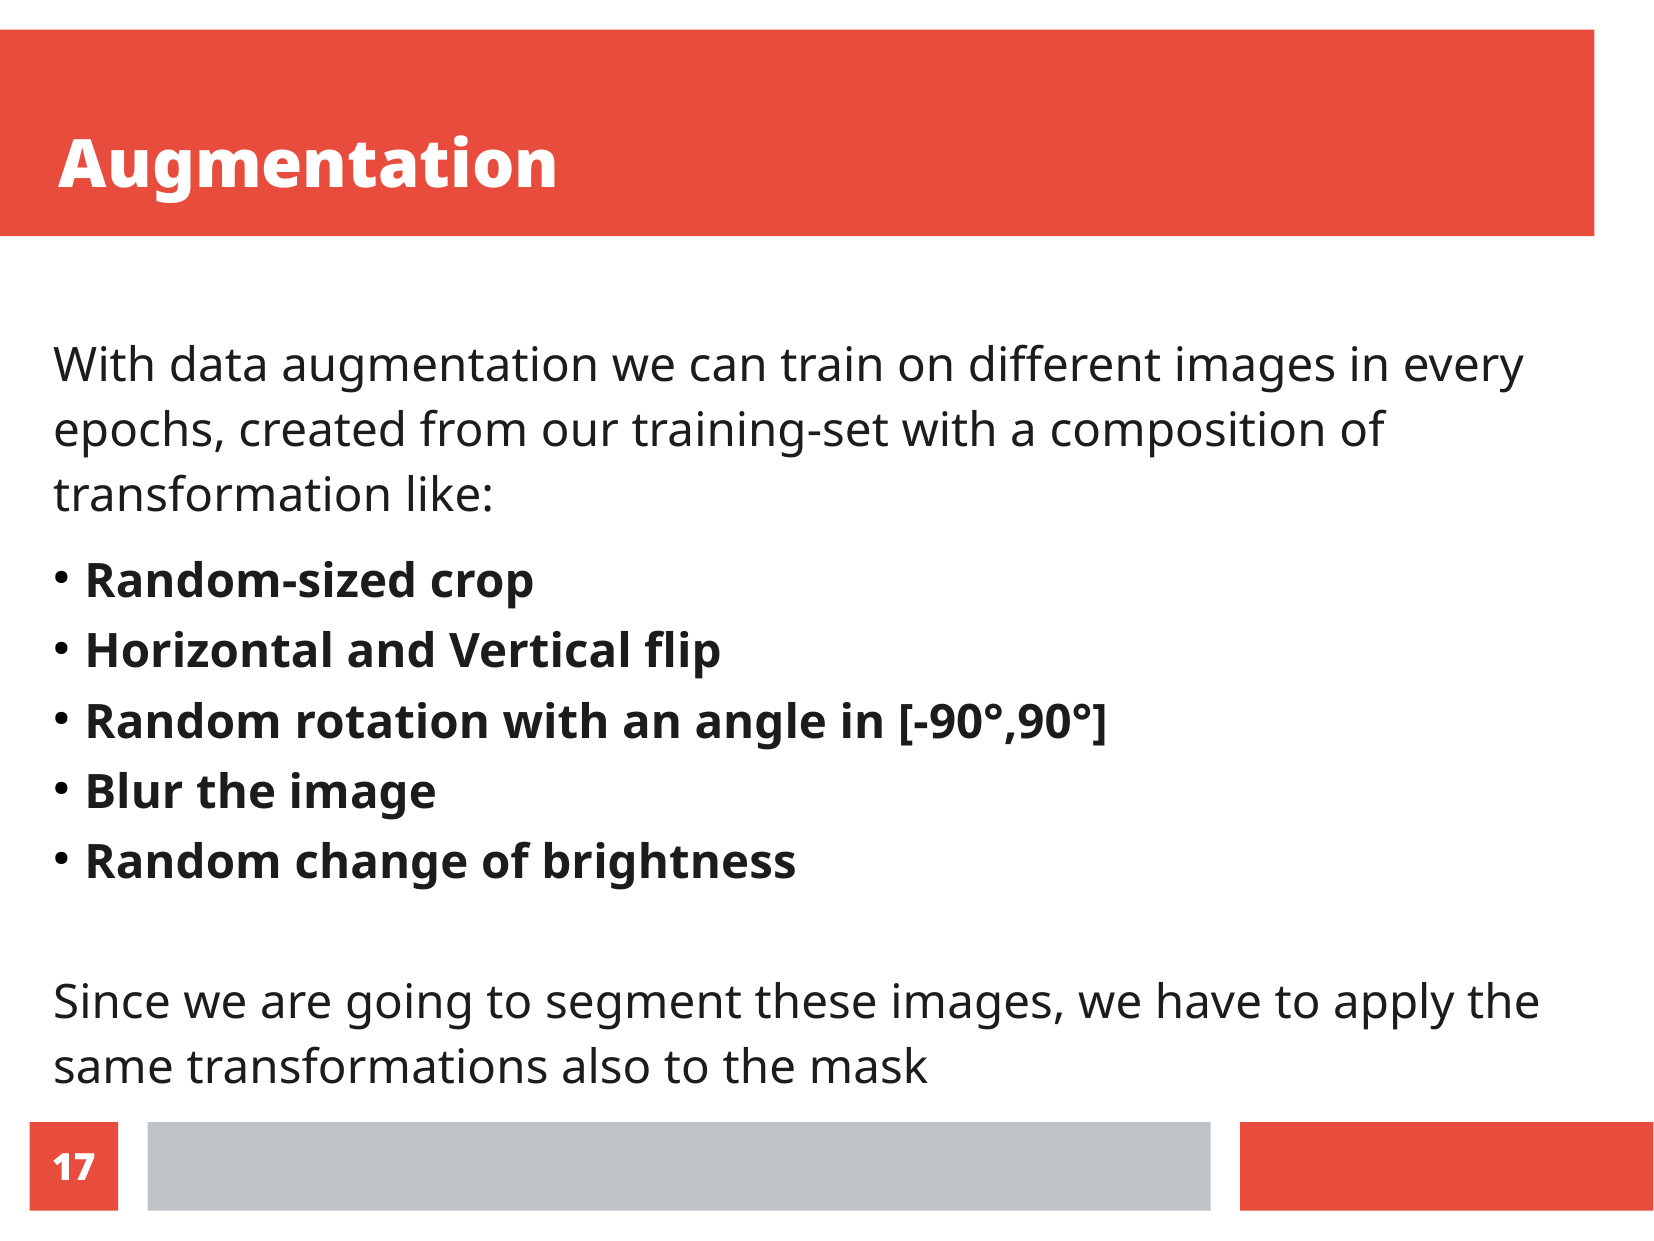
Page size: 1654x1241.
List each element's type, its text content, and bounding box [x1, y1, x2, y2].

list With data augmentation we can train on different images in every epochs, created from our training-set with a composition of transformation like: Random-sized crop Horizontal and Vertical flip Random rotation with an angle in [-90°,90°] Blur the image Random change of brightness Since we are going to segment these images, we have to apply the same transformations also to the mask [53, 330, 1560, 1099]
title Augmentation [59, 59, 1595, 207]
